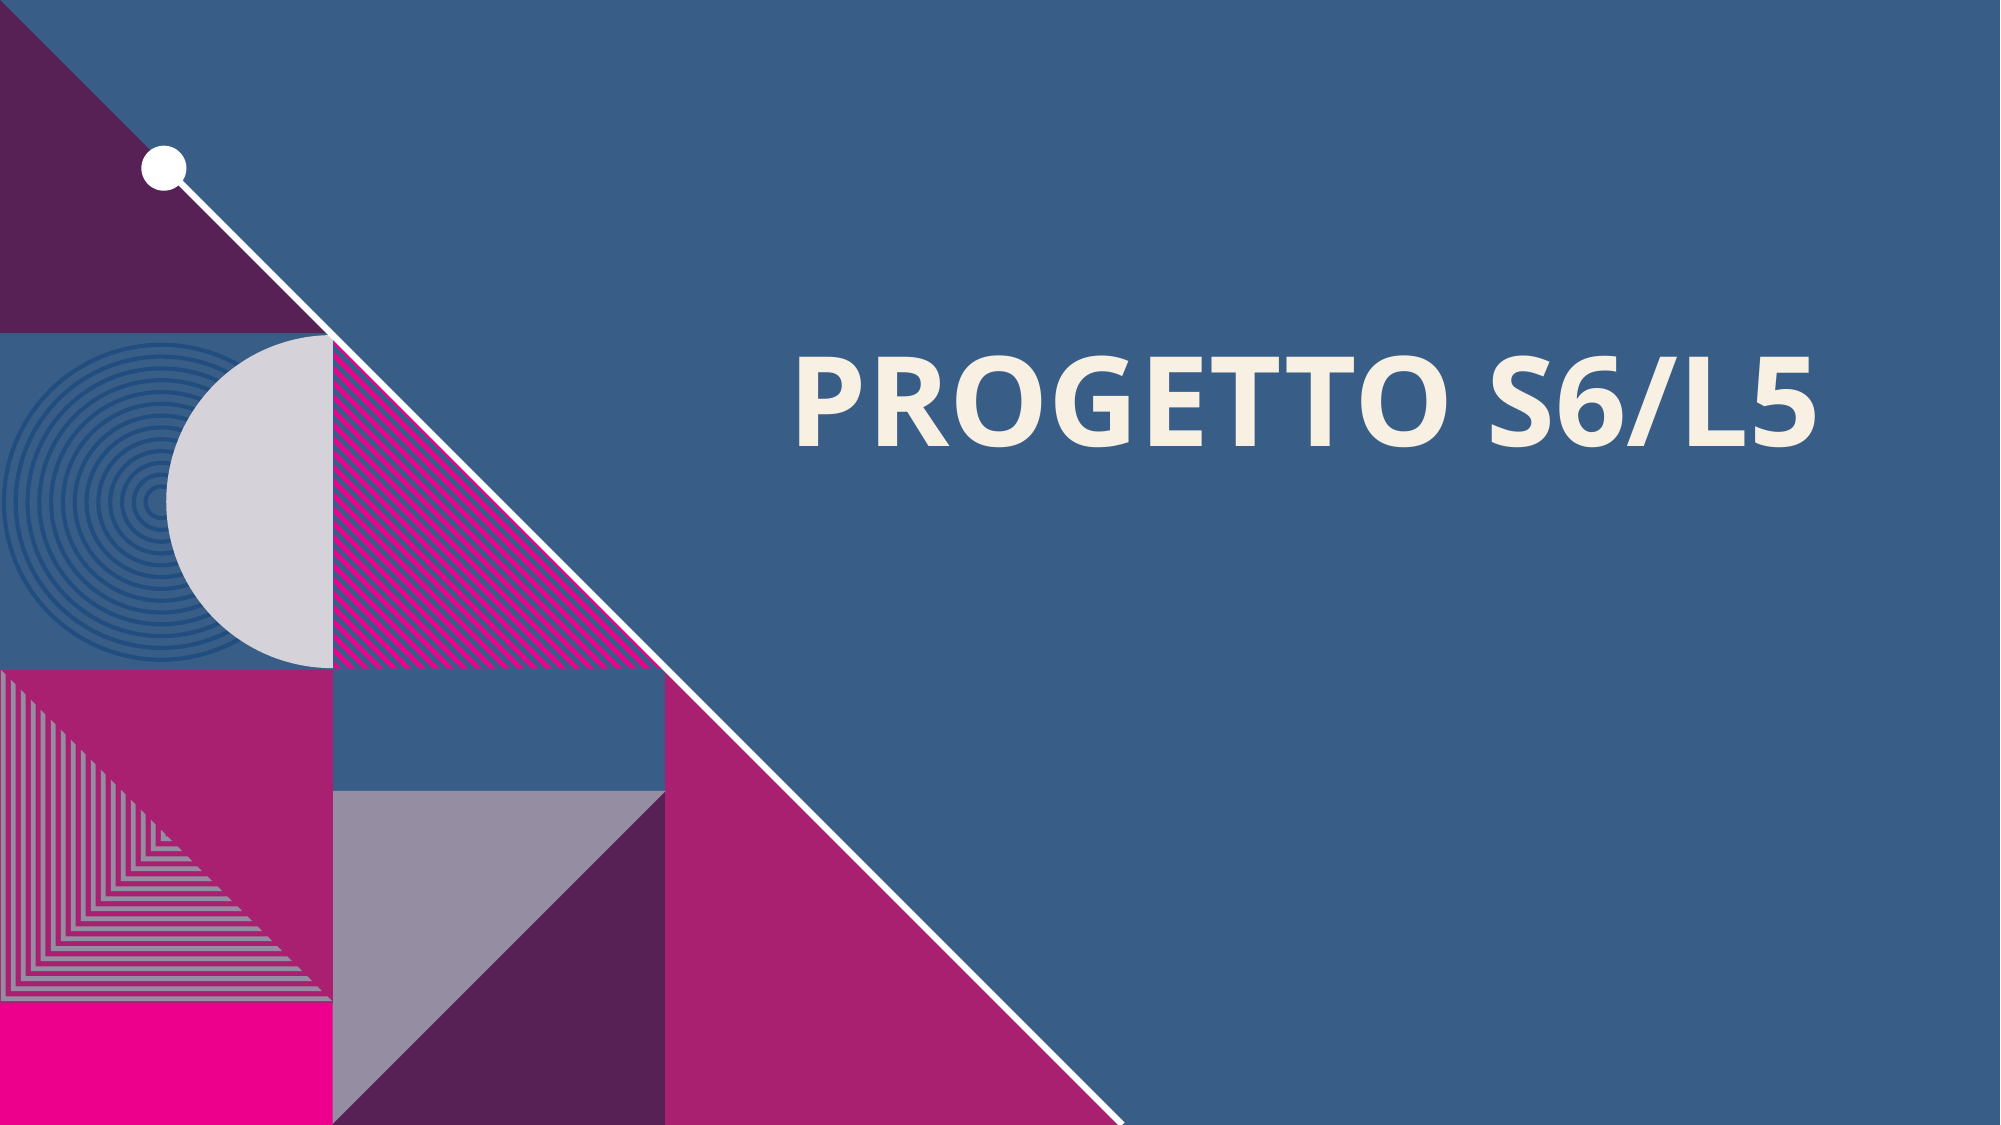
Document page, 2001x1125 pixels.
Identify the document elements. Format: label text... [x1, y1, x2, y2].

title PrOGETTO S6/L5 [773, 111, 1899, 701]
